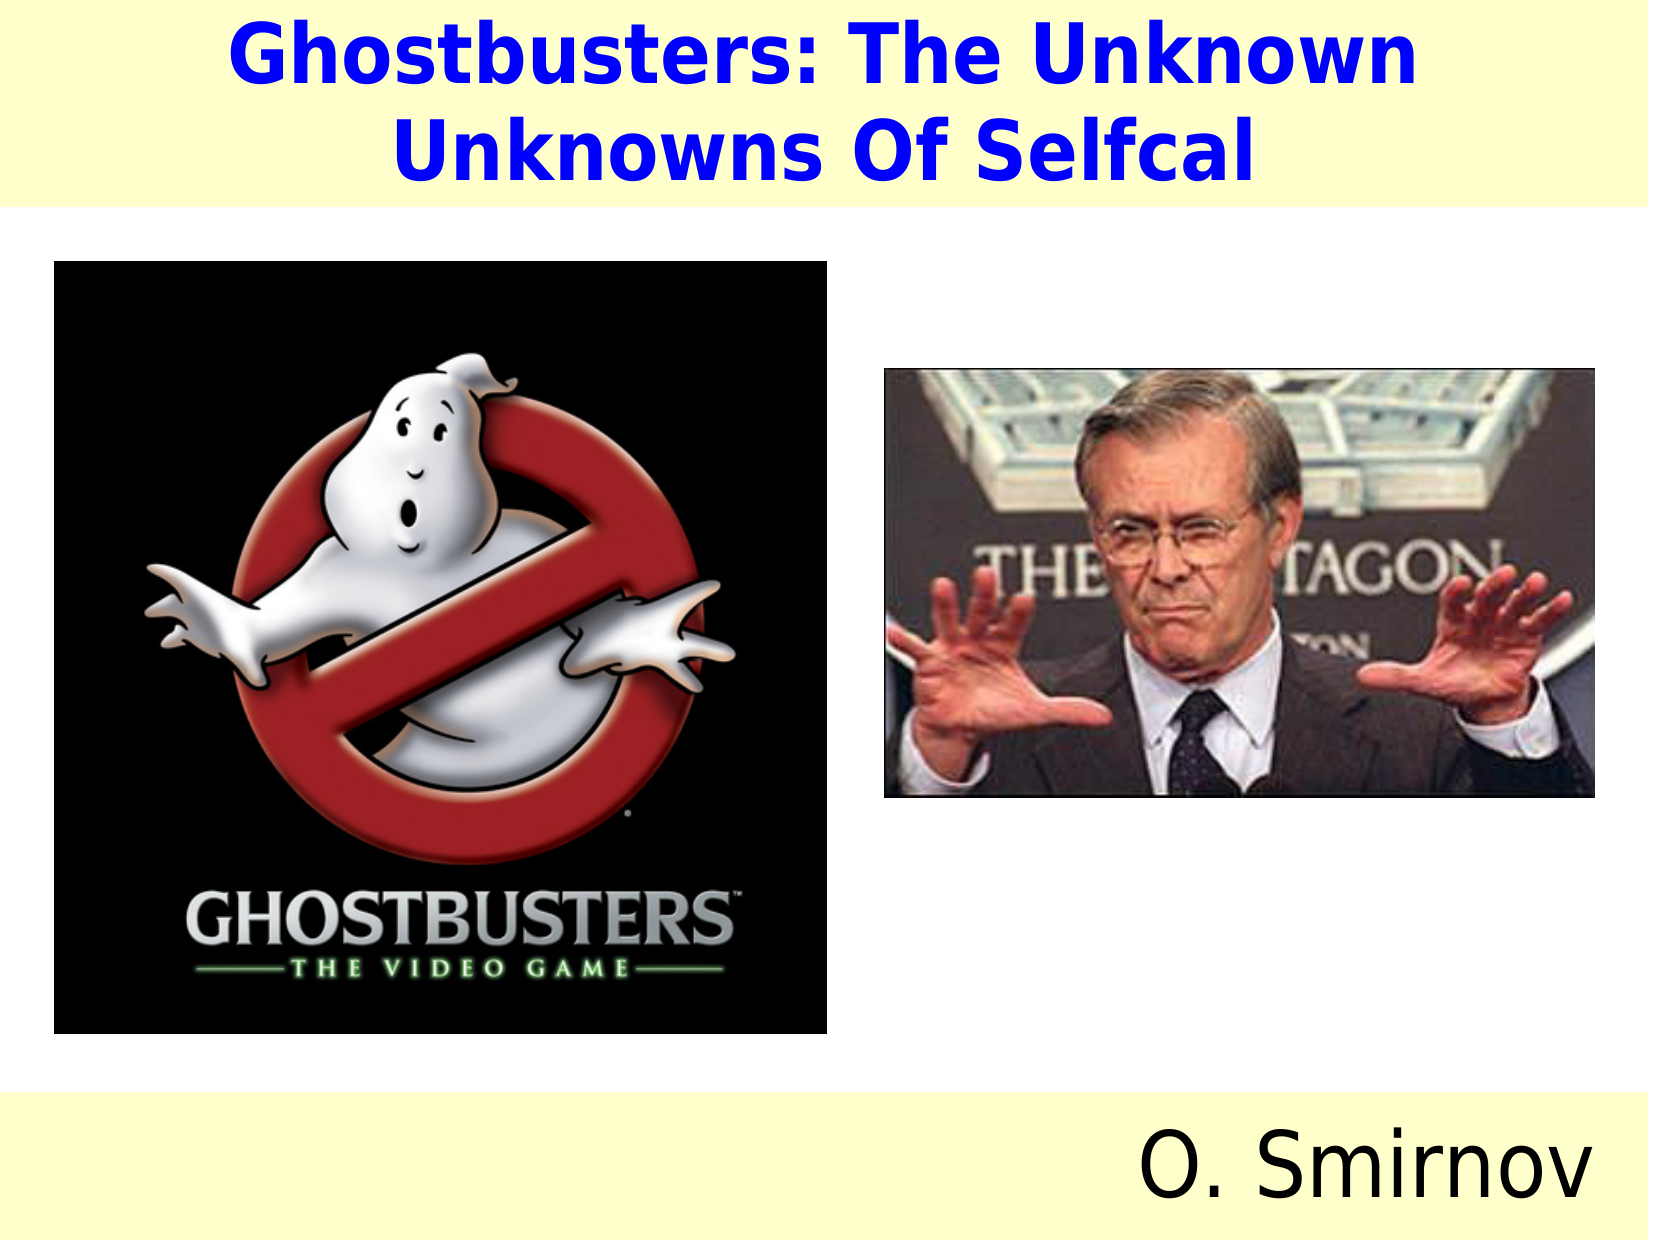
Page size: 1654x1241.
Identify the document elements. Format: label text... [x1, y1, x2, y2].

picture [884, 368, 1595, 798]
title O. Smirnov [0, 1092, 1649, 1241]
title Ghostbusters: The Unknown Unknowns Of Selfcal [0, 0, 1649, 208]
picture [54, 261, 827, 1034]
